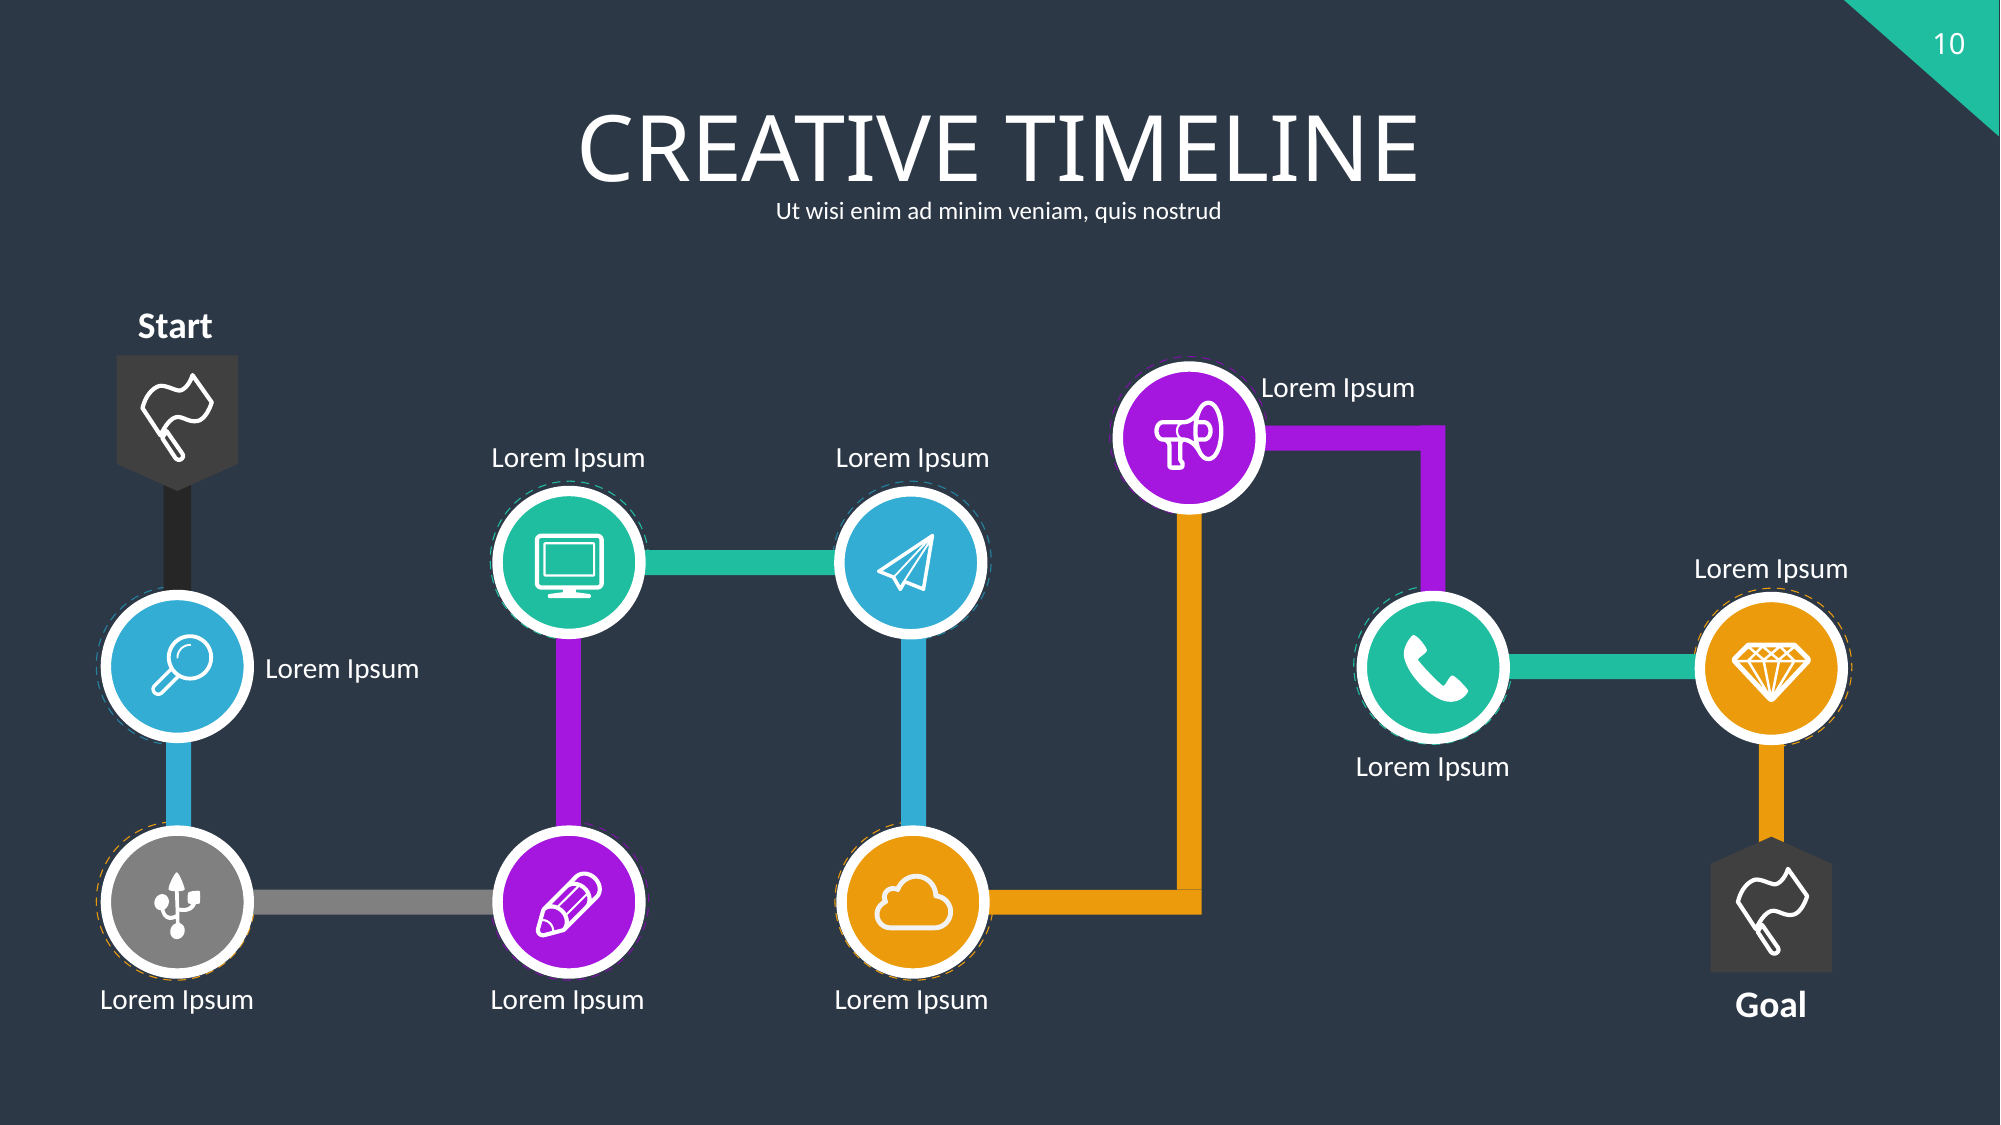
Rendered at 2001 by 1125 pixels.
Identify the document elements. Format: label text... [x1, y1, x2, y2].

text_box [105, 355, 1843, 972]
text_box Start [46, 294, 305, 354]
text_box Lorem Ipsum [250, 641, 509, 692]
text_box Lorem Ipsum [48, 972, 307, 1023]
text_box Lorem Ipsum [1642, 542, 1901, 593]
text_box Lorem Ipsum [783, 431, 1042, 482]
text_box Lorem Ipsum [439, 431, 698, 482]
list Ut wisi enim ad minim veniam, quis nostrud [278, 191, 1720, 232]
text_box Lorem Ipsum [438, 972, 697, 1023]
title CREATIVE TIMELINE [113, 95, 1886, 205]
text_box Goal [1642, 972, 1901, 1032]
text_box Lorem Ipsum [1246, 360, 1505, 411]
text_box Lorem Ipsum [782, 972, 1041, 1023]
text_box Lorem Ipsum [1304, 739, 1562, 790]
